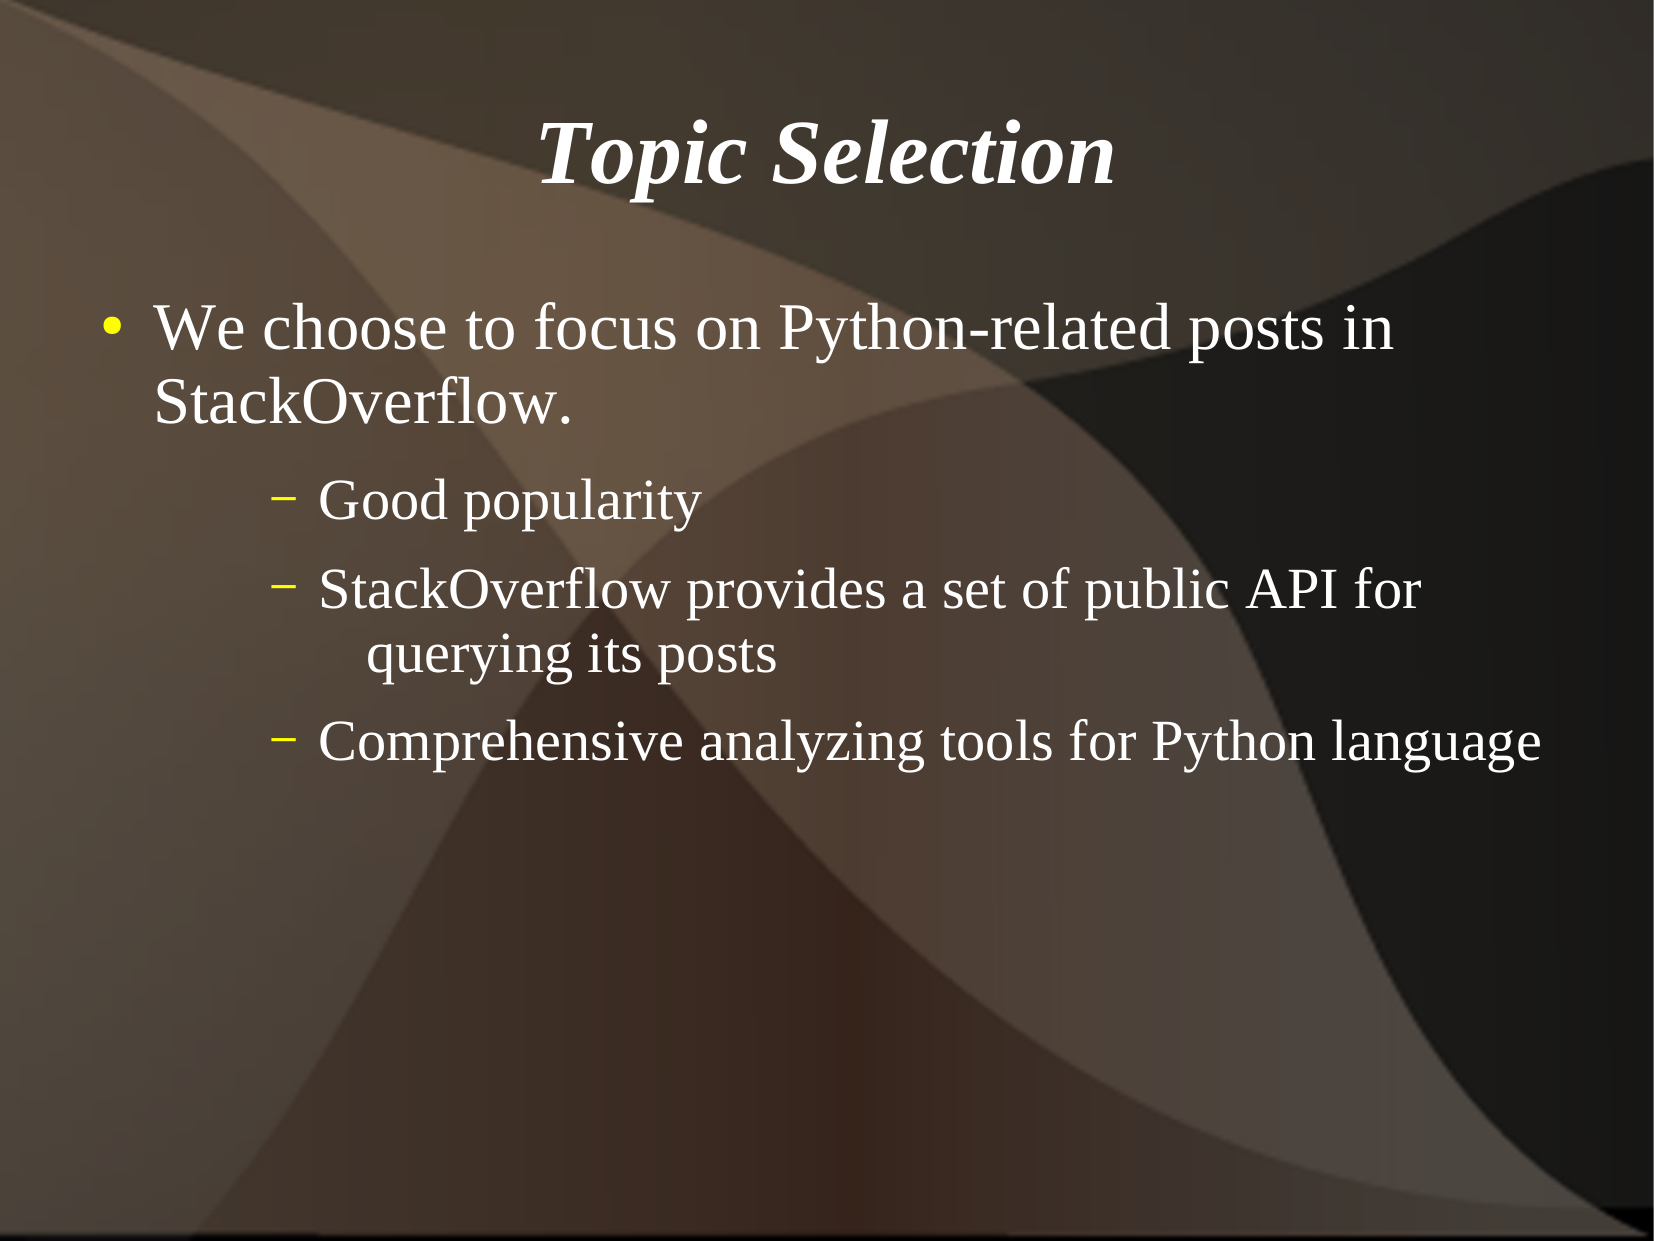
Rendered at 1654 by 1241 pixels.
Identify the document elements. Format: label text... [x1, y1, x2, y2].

list We choose to focus on Python-related posts in StackOverflow. Good popularity StackOverflow provides a set of public API for querying its posts Comprehensive analyzing tools for Python language [82, 290, 1571, 1094]
picture [0, 0, 1654, 1241]
title Topic Selection [82, 56, 1571, 250]
